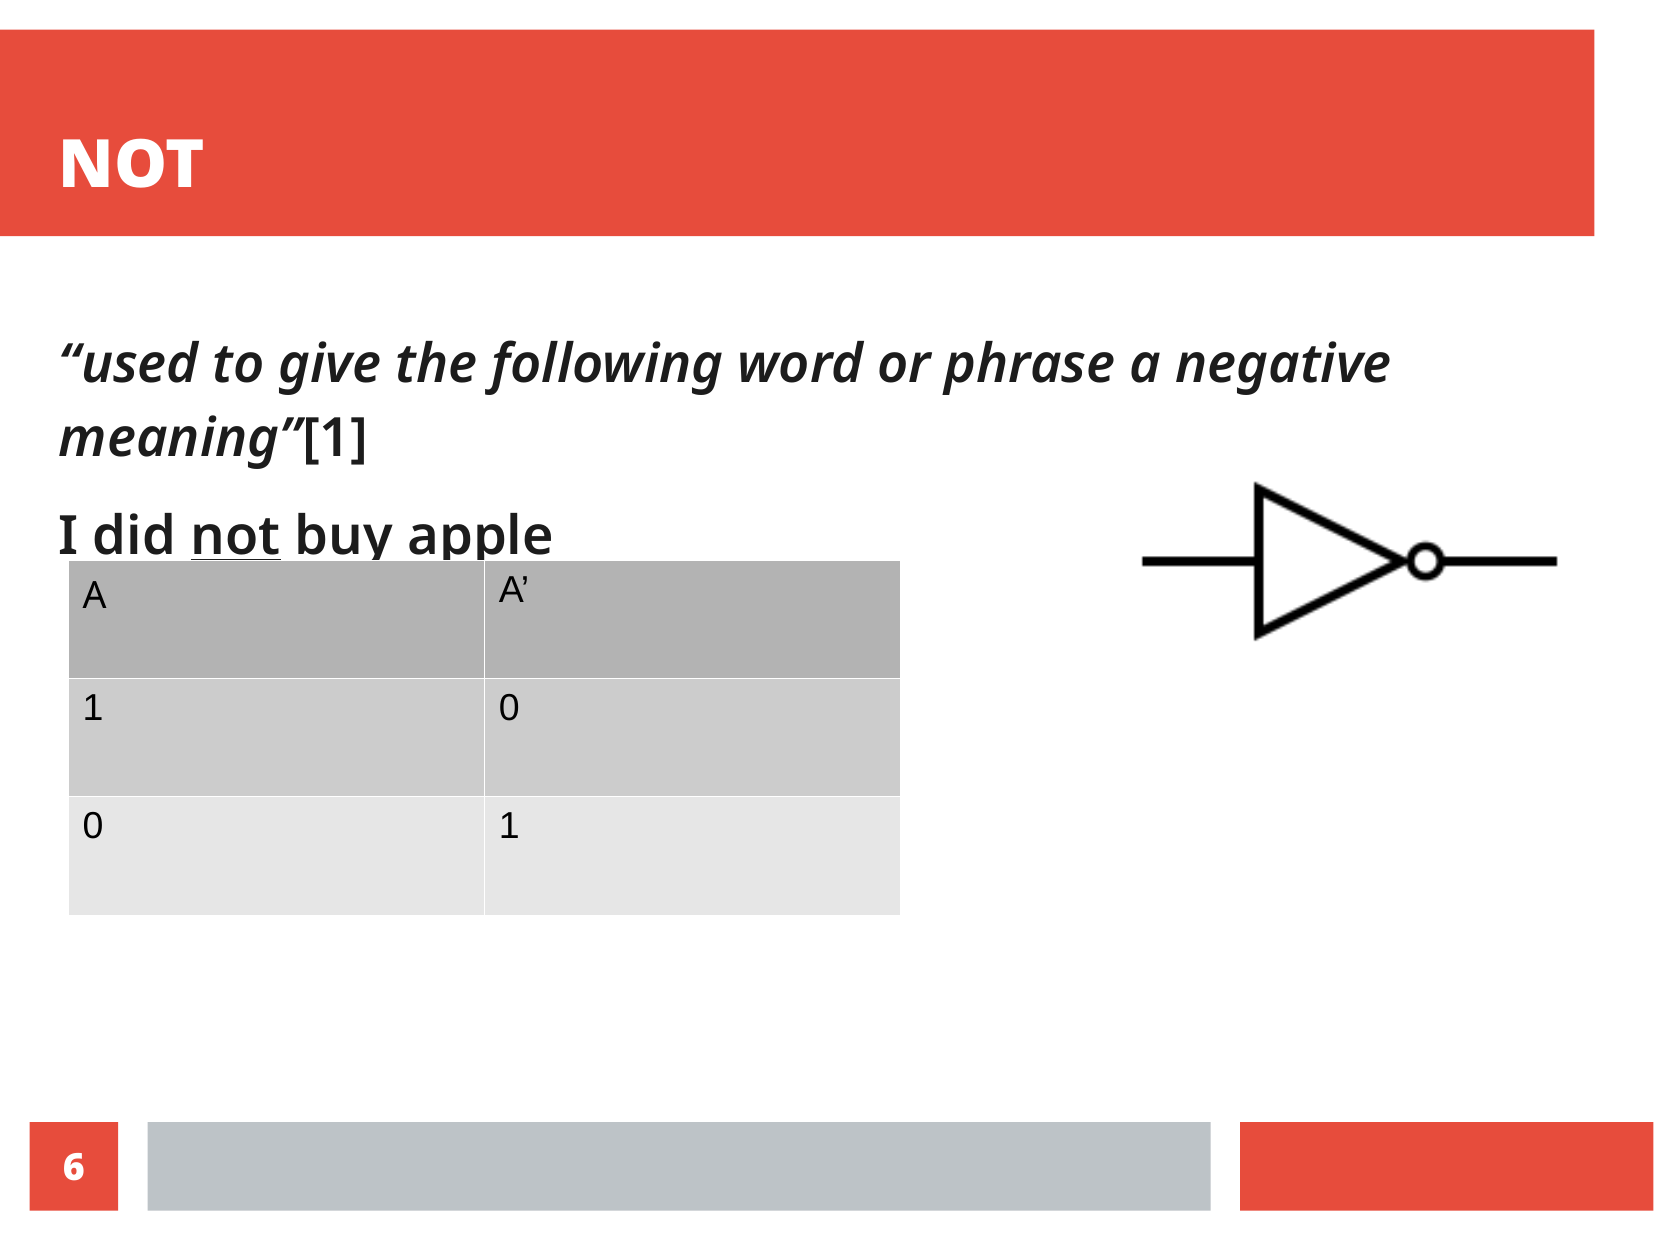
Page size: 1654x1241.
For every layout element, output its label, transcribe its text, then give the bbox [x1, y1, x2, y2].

table_header A’ [485, 561, 900, 678]
table_cell 1 [69, 679, 484, 796]
table_cell 0 [485, 679, 900, 796]
list “used to give the following word or phrase a negative meaning”[1] I did not buy apple [59, 324, 1565, 1093]
title NOT [59, 59, 1595, 207]
table_cell 0 [69, 797, 484, 915]
table_header A [69, 561, 484, 678]
picture [1115, 329, 1581, 796]
table_cell 1 [485, 797, 900, 915]
